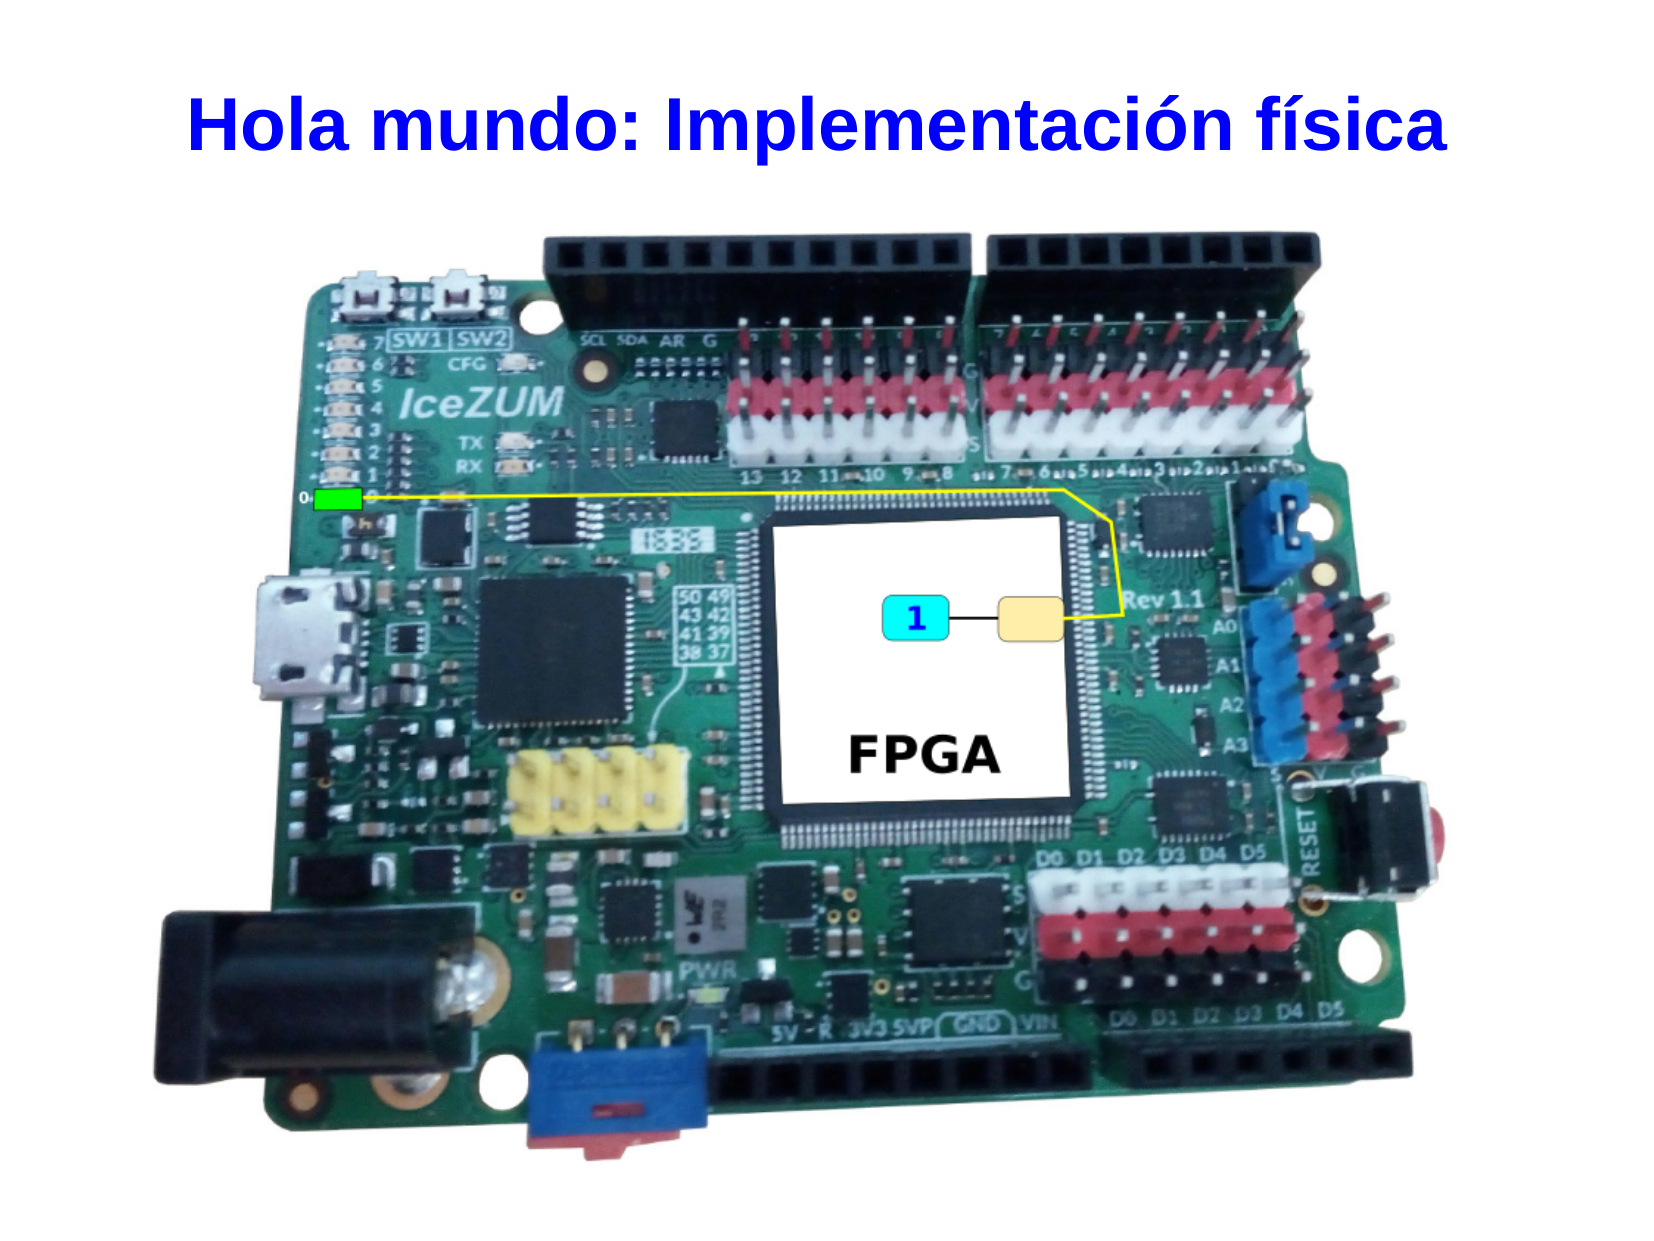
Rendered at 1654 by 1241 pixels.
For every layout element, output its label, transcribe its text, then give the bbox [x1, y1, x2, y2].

text_box Hola mundo: Implementación física [90, 75, 1546, 174]
picture [135, 213, 1461, 1171]
